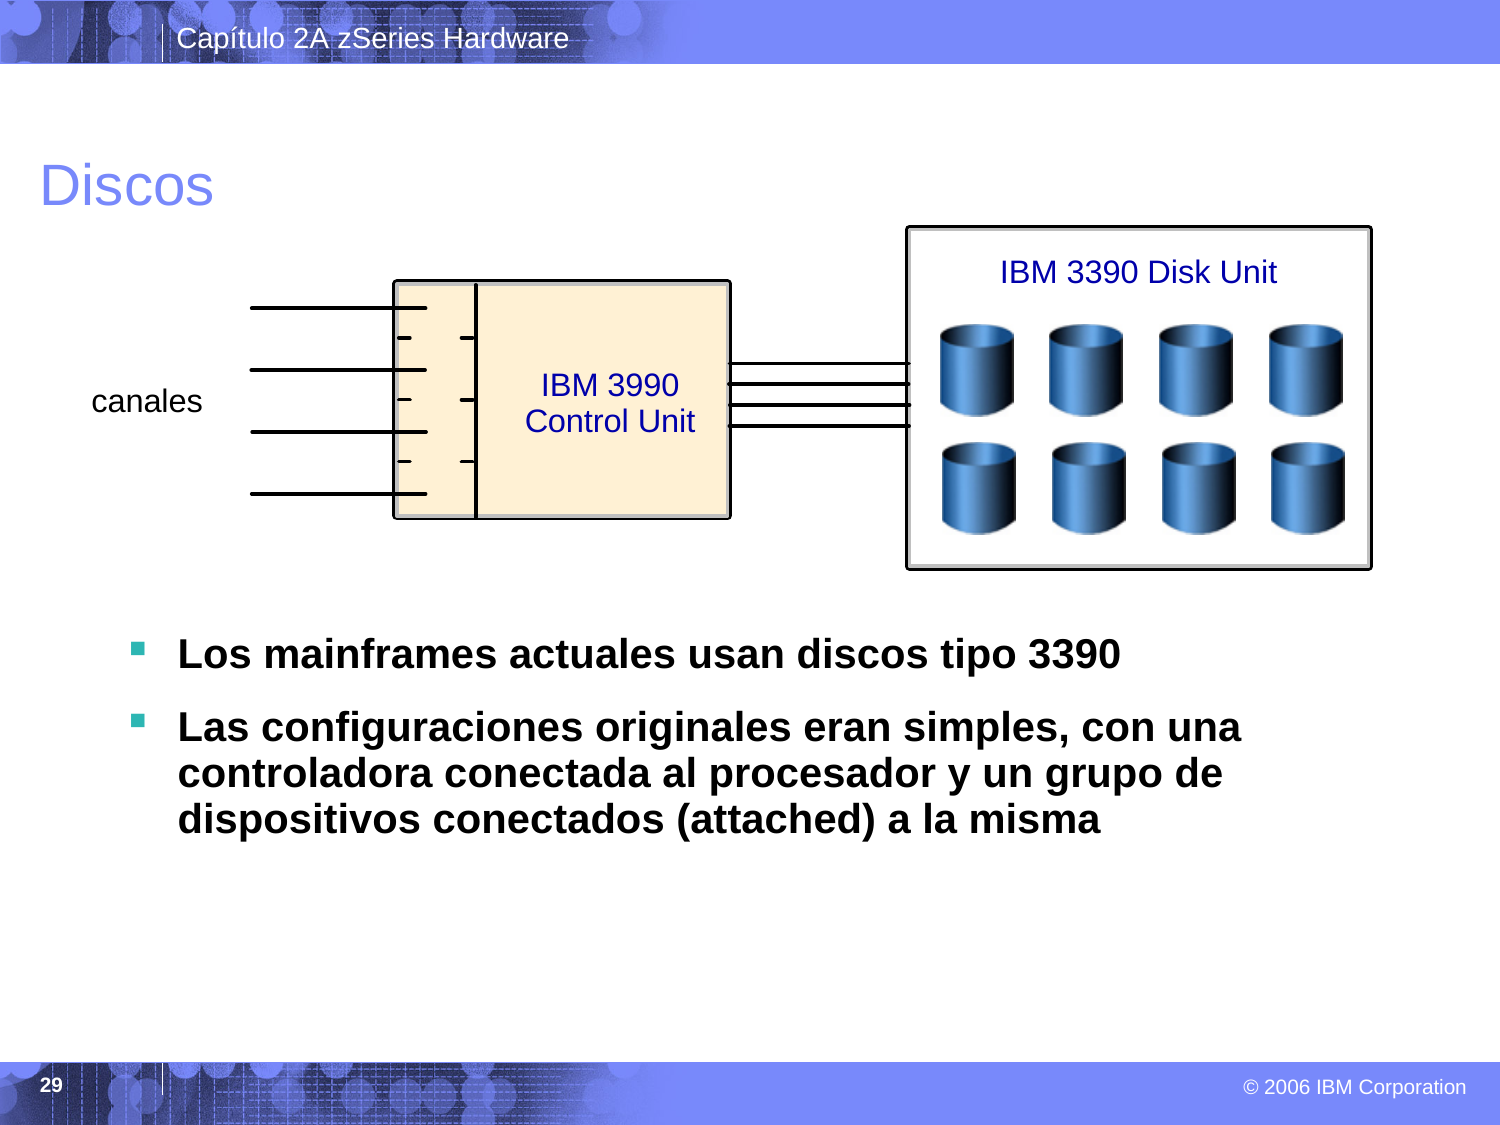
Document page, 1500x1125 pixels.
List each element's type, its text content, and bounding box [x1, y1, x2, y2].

title Discos [25, 142, 1378, 225]
picture [1, 1, 1500, 63]
picture [0, 1063, 1500, 1125]
chart [63, 224, 1375, 571]
list Los mainframes actuales usan discos tipo 3390 Las configuraciones originales eran simples, con una controladora conectada al procesador y un grupo de dispositivos conectados (attached) a la misma [112, 623, 1388, 932]
